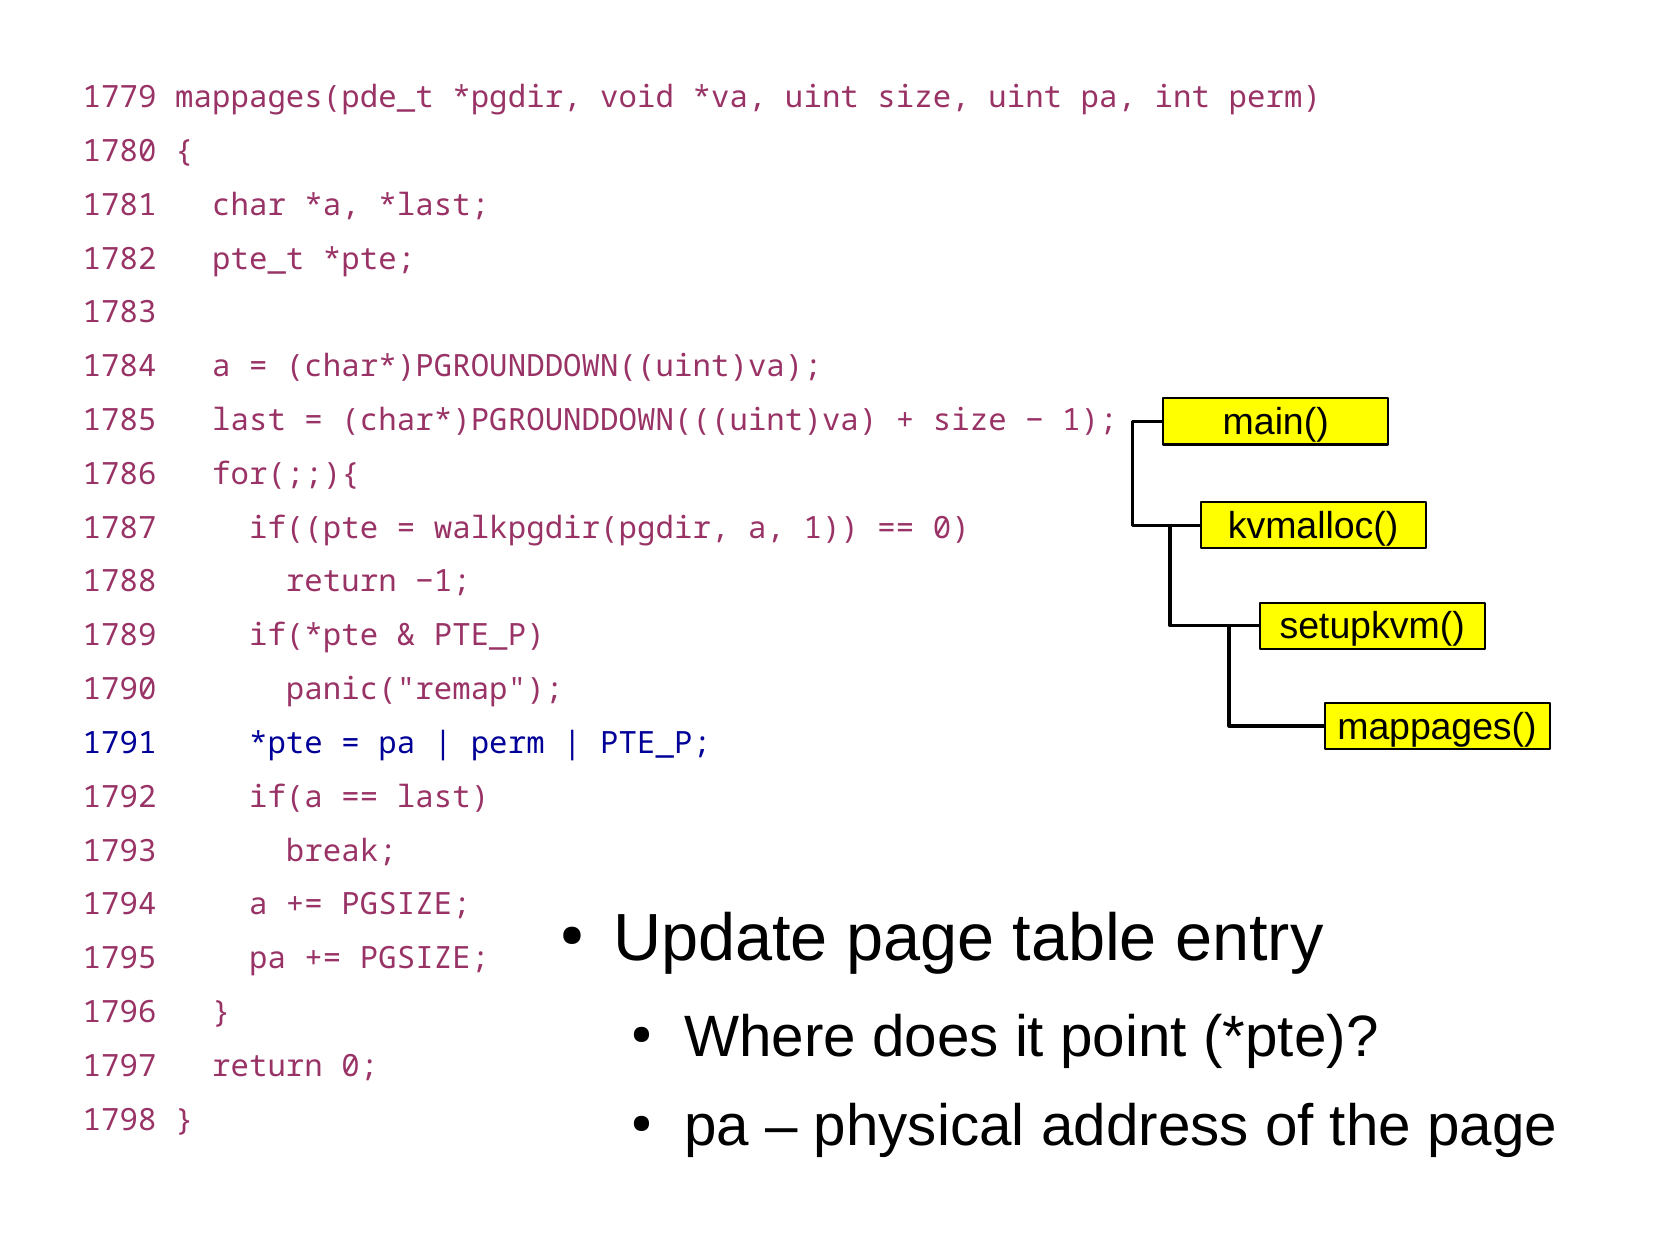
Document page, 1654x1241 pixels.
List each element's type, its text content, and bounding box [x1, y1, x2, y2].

list 1779 mappages(pde_t *pgdir, void *va, uint size, uint pa, int perm) 1780 { 1781 char *a, *last; 1782 pte_t *pte; 1783 1784 a = (char*)PGROUNDDOWN((uint)va); 1785 last = (char*)PGROUNDDOWN(((uint)va) + size − 1); 1786 for(;;){ 1787 if((pte = walkpgdir(pgdir, a, 1)) == 0) 1788 return −1; 1789 if(*pte & PTE_P) 1790 panic("remap"); 1791 *pte = pa | perm | PTE_P; 1792 if(a == last) 1793 break; 1794 a += PGSIZE; 1795 pa += PGSIZE; 1796 } 1797 return 0; 1798 } [82, 75, 1571, 1163]
text_box kvmalloc() [1200, 502, 1426, 549]
list Update page table entry Where does it point (*pte)? pa – physical address of the page [542, 900, 1613, 1197]
text_box mappages() [1324, 702, 1550, 750]
text_box setupkvm() [1259, 602, 1485, 649]
text_box main() [1163, 398, 1389, 445]
